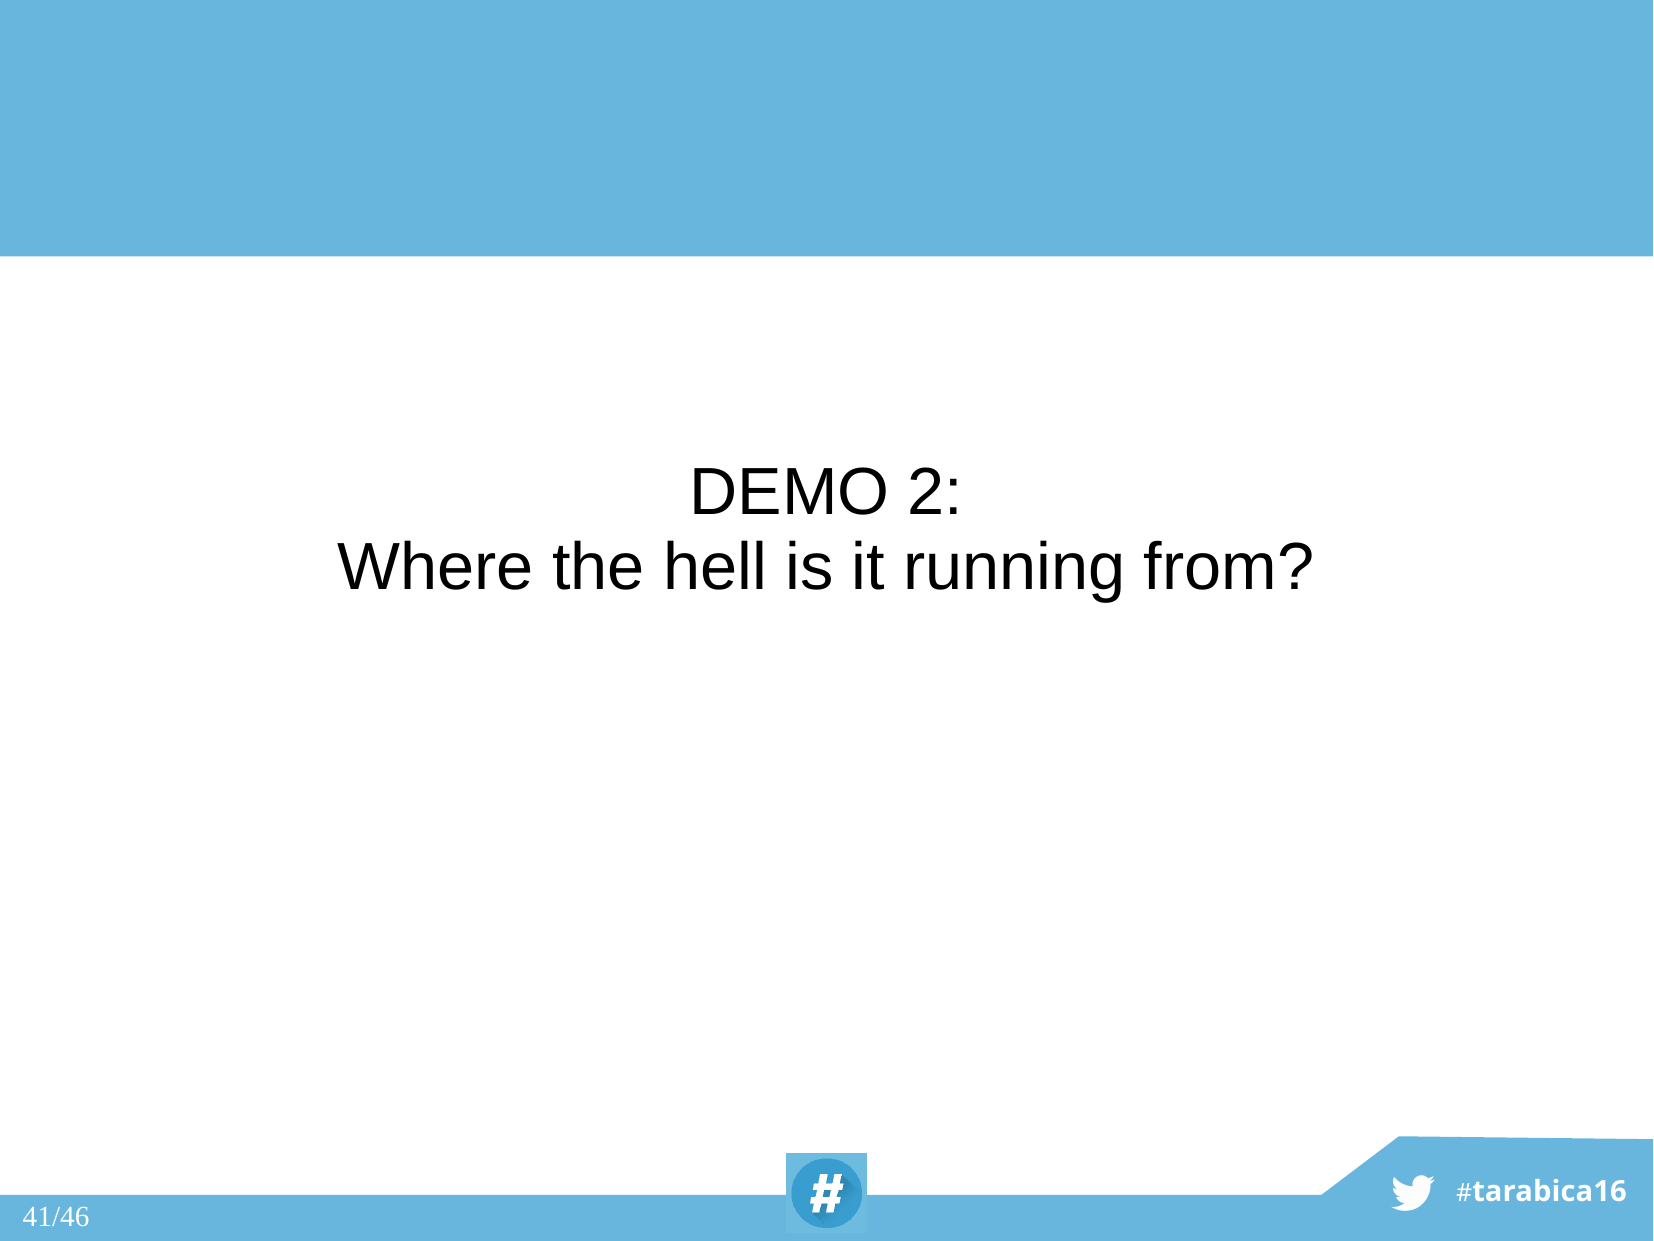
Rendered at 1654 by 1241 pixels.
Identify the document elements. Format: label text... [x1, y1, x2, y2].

subtitle DEMO 2: Where the hell is it running from? [53, 49, 1600, 1009]
picture [1378, 1158, 1448, 1228]
picture [786, 1153, 867, 1233]
